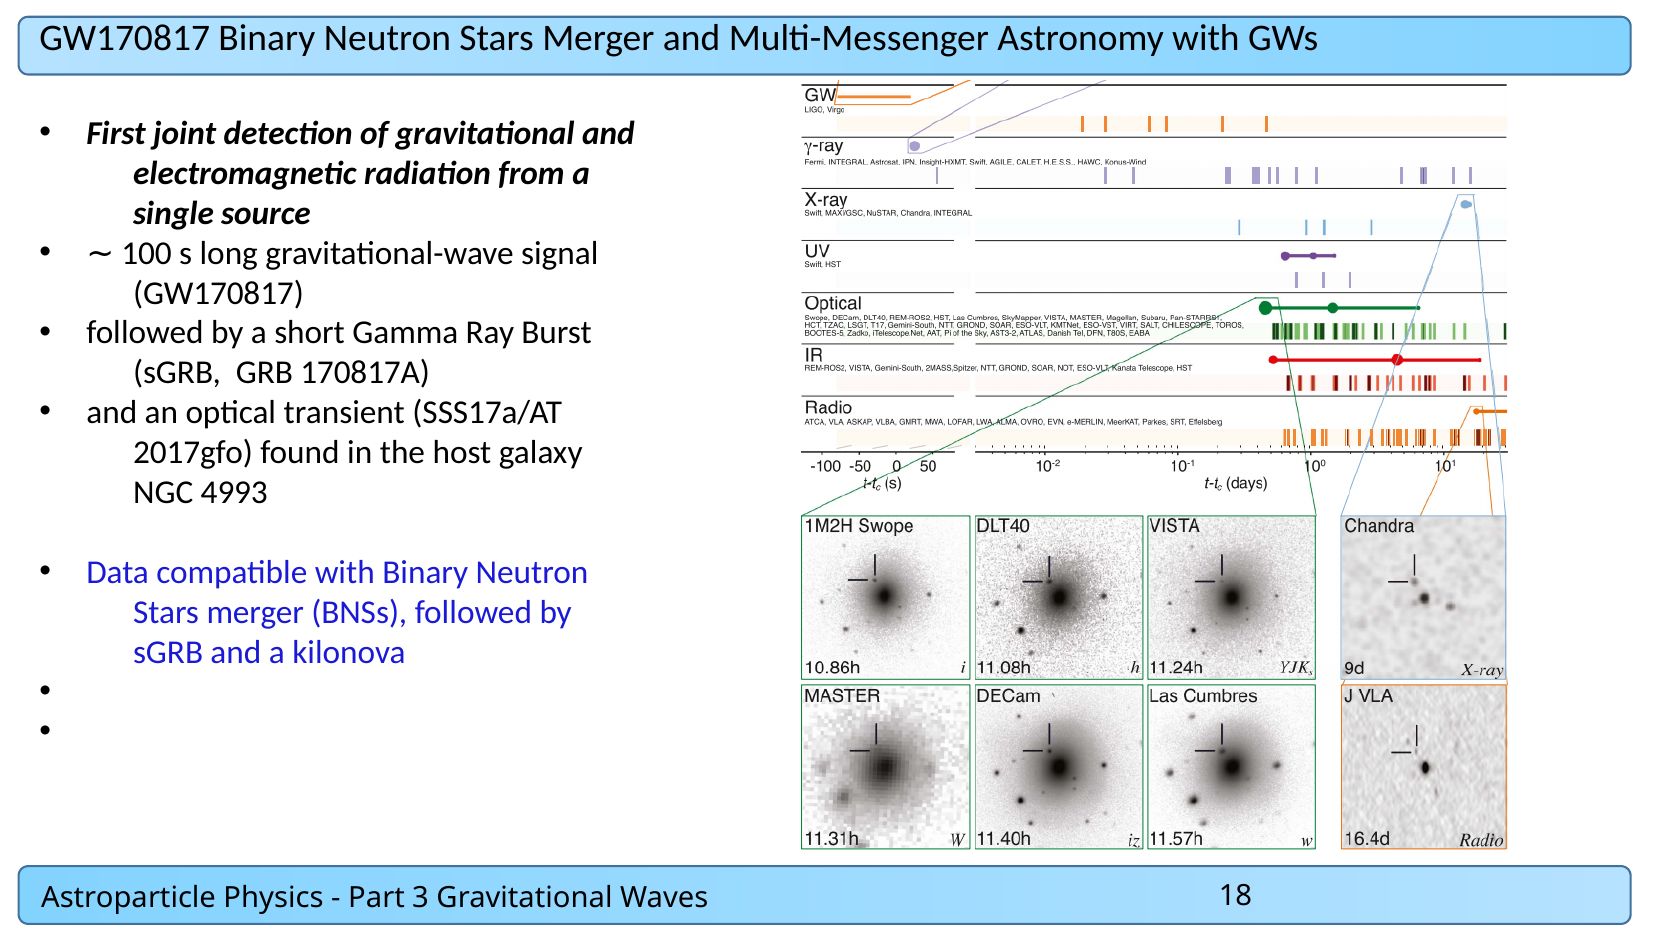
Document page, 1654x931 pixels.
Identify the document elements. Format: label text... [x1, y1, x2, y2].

text_box [1218, 873, 1604, 931]
text_box GW170817 Binary Neutron Stars Merger and Multi-Messenger Astronomy with GWs [24, 15, 1628, 77]
picture [792, 80, 1513, 854]
text_box First joint detection of gravitational and electromagnetic radiation from a single source ∼ 100 s long gravitational-wave signal (GW170817) followed by a short Gamma Ray Burst (sGRB, GRB 170817A) and an optical transient (SSS17a/AT 2017gfo) found in the host galaxy NGC 4993 Data compatible with Binary Neutron Stars merger (BNSs), followed by sGRB and a kilonova [24, 103, 653, 772]
text_box Astroparticle Physics - Part 3 Gravitational Waves [40, 876, 939, 931]
